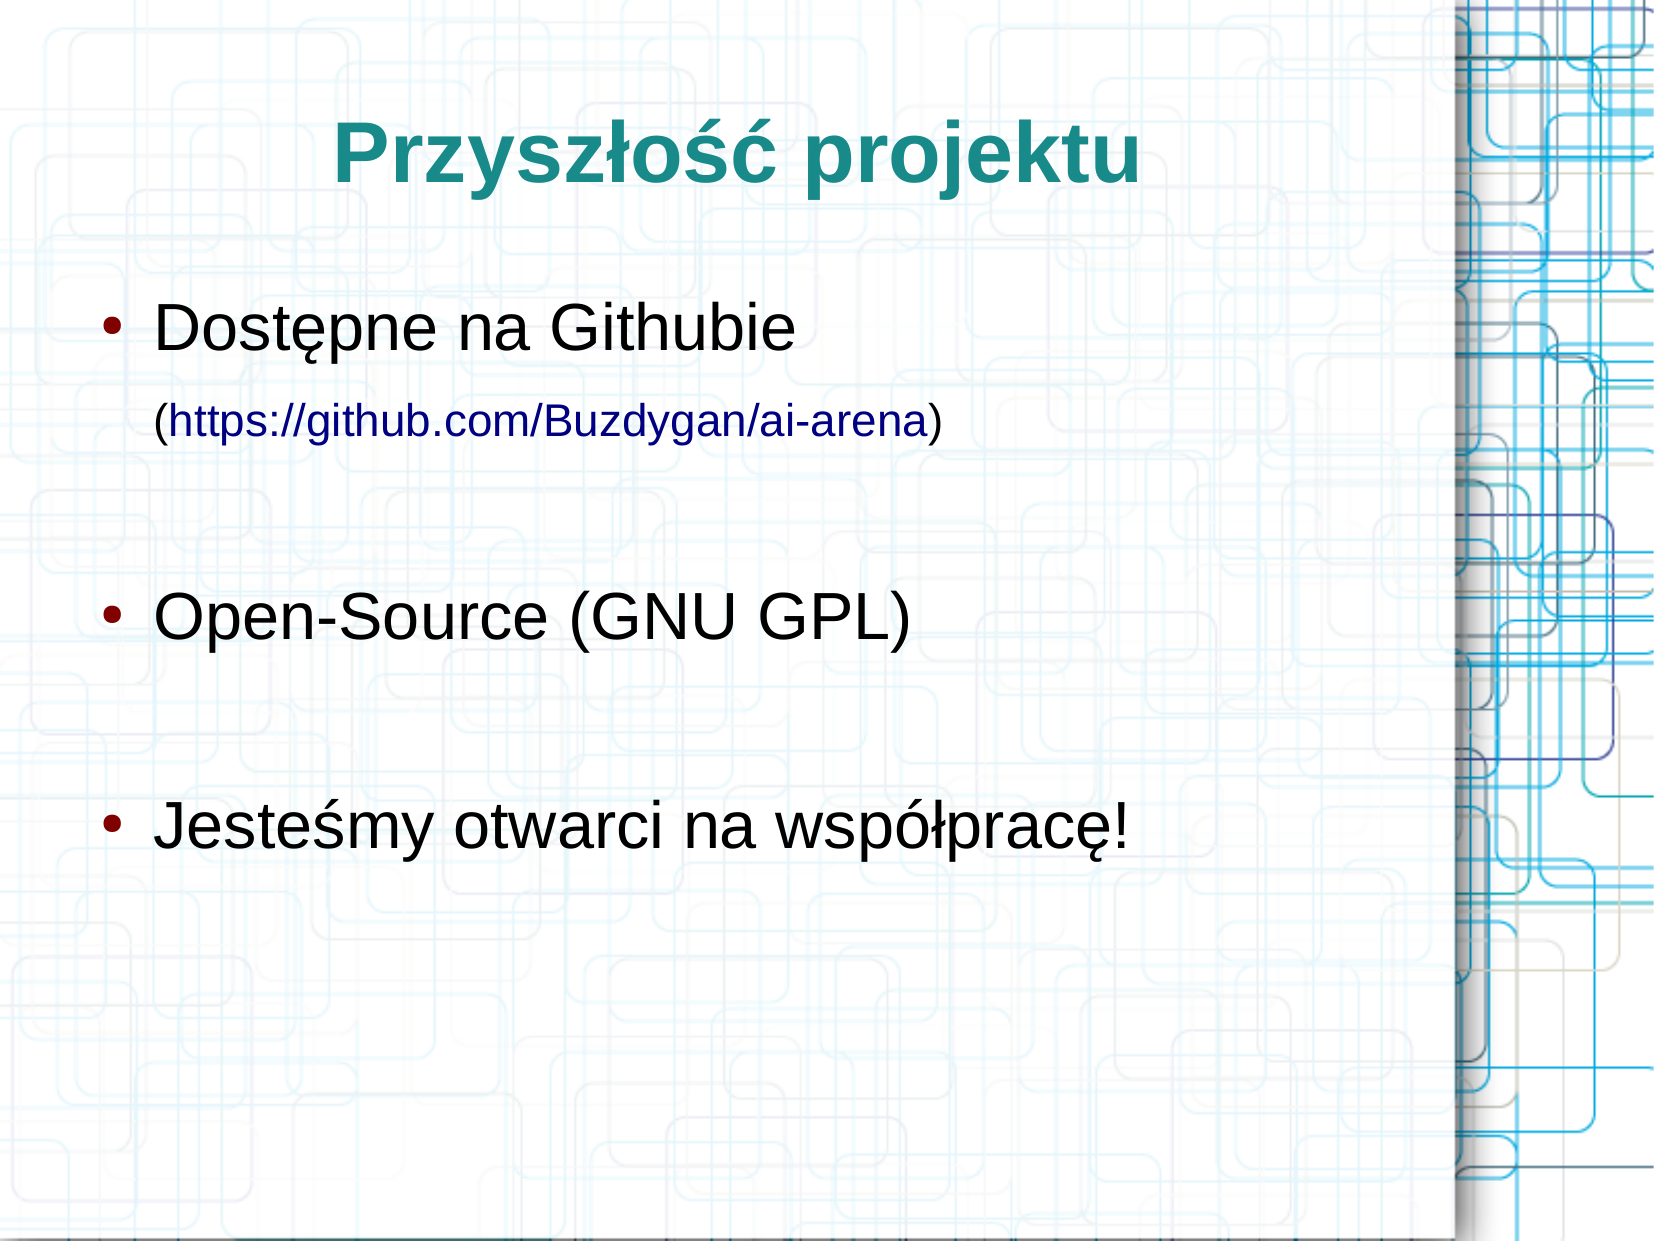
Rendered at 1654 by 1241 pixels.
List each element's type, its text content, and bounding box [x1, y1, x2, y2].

picture [0, 0, 1654, 1241]
title Przyszłość projektu [59, 49, 1418, 257]
list Dostępne na Githubie (https://github.com/Buzdygan/ai-arena) Open-Source (GNU GPL) Jesteśmy otwarci na współpracę! [82, 290, 1418, 1241]
